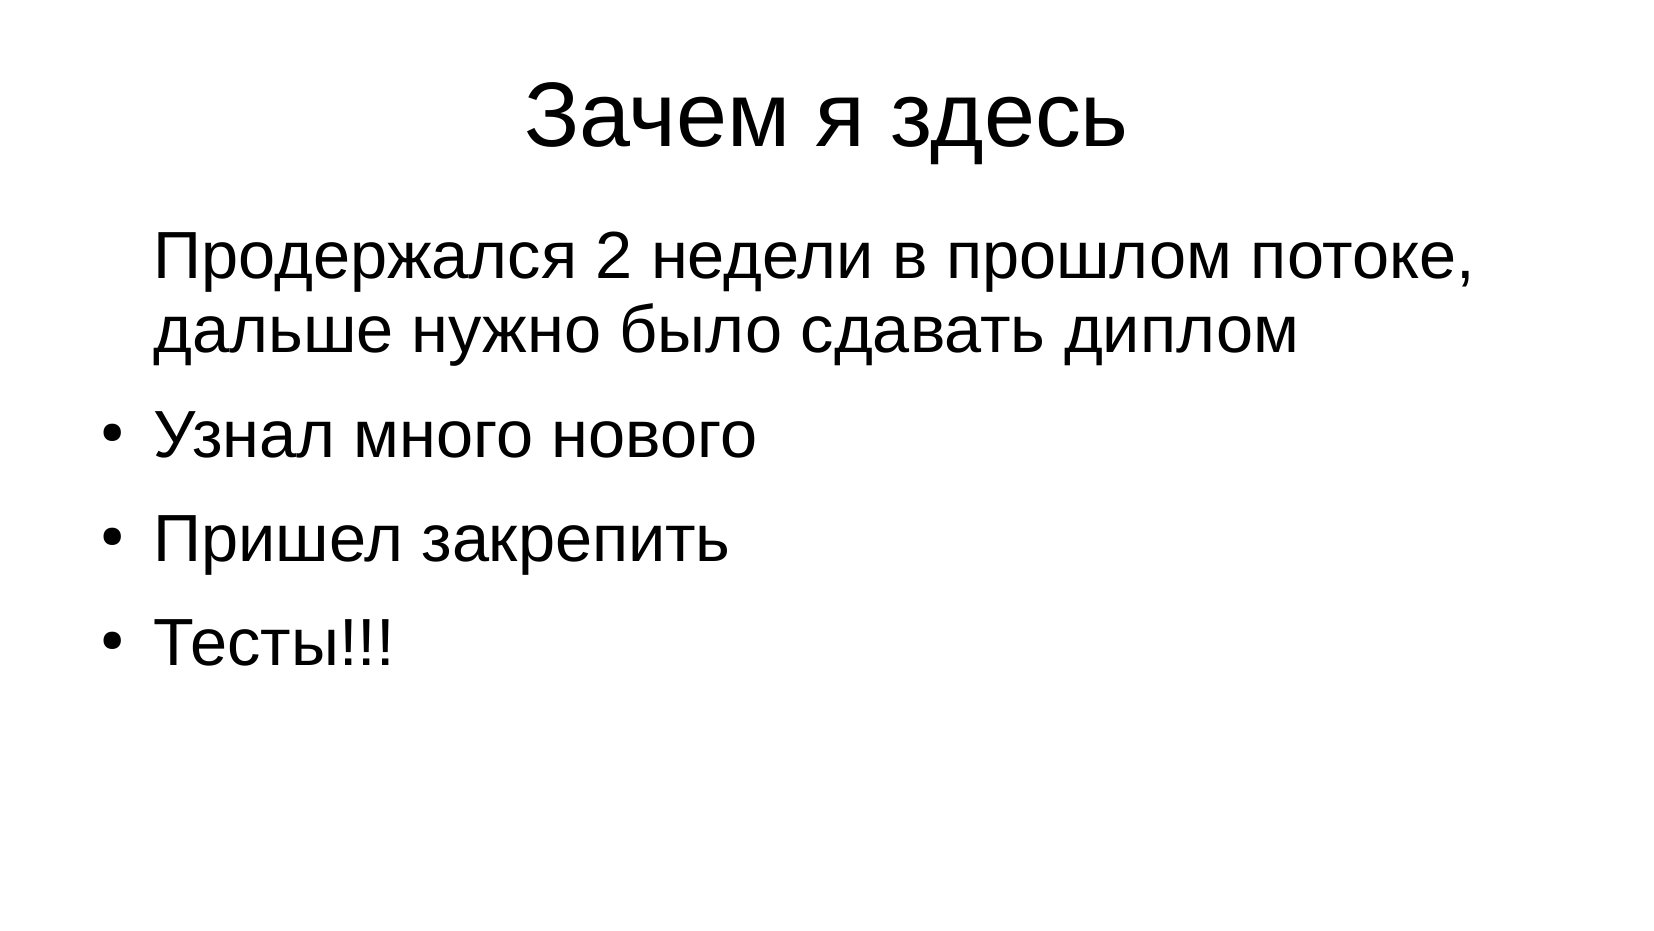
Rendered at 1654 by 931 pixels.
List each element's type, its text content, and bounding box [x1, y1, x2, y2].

title Зачем я здесь [82, 37, 1571, 193]
list Продержался 2 недели в прошлом потоке, дальше нужно было сдавать диплом Узнал много нового Пришел закрепить Тесты!!! [82, 217, 1571, 758]
